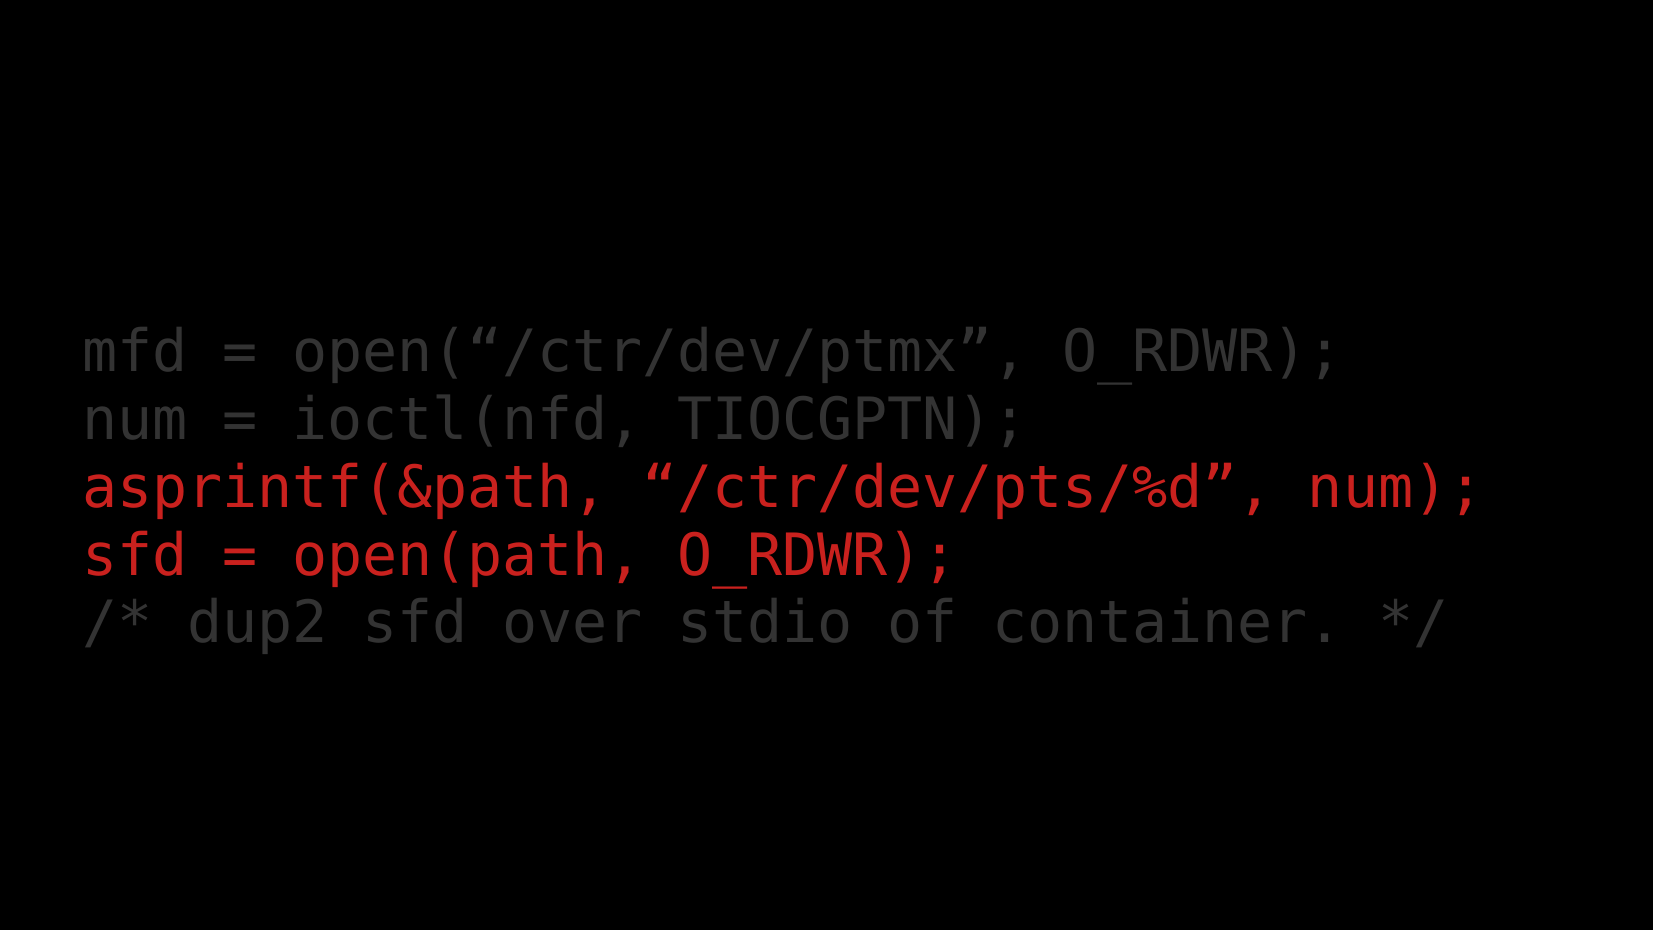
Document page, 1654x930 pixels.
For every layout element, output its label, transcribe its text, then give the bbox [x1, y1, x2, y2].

text_box mfd = open(“/ctr/dev/ptmx”, O_RDWR); num = ioctl(nfd, TIOCGPTN); asprintf(&path, “/ctr/dev/pts/%d”, num); sfd = open(path, O_RDWR); /* dup2 sfd over stdio of container. */ [82, 217, 1571, 757]
